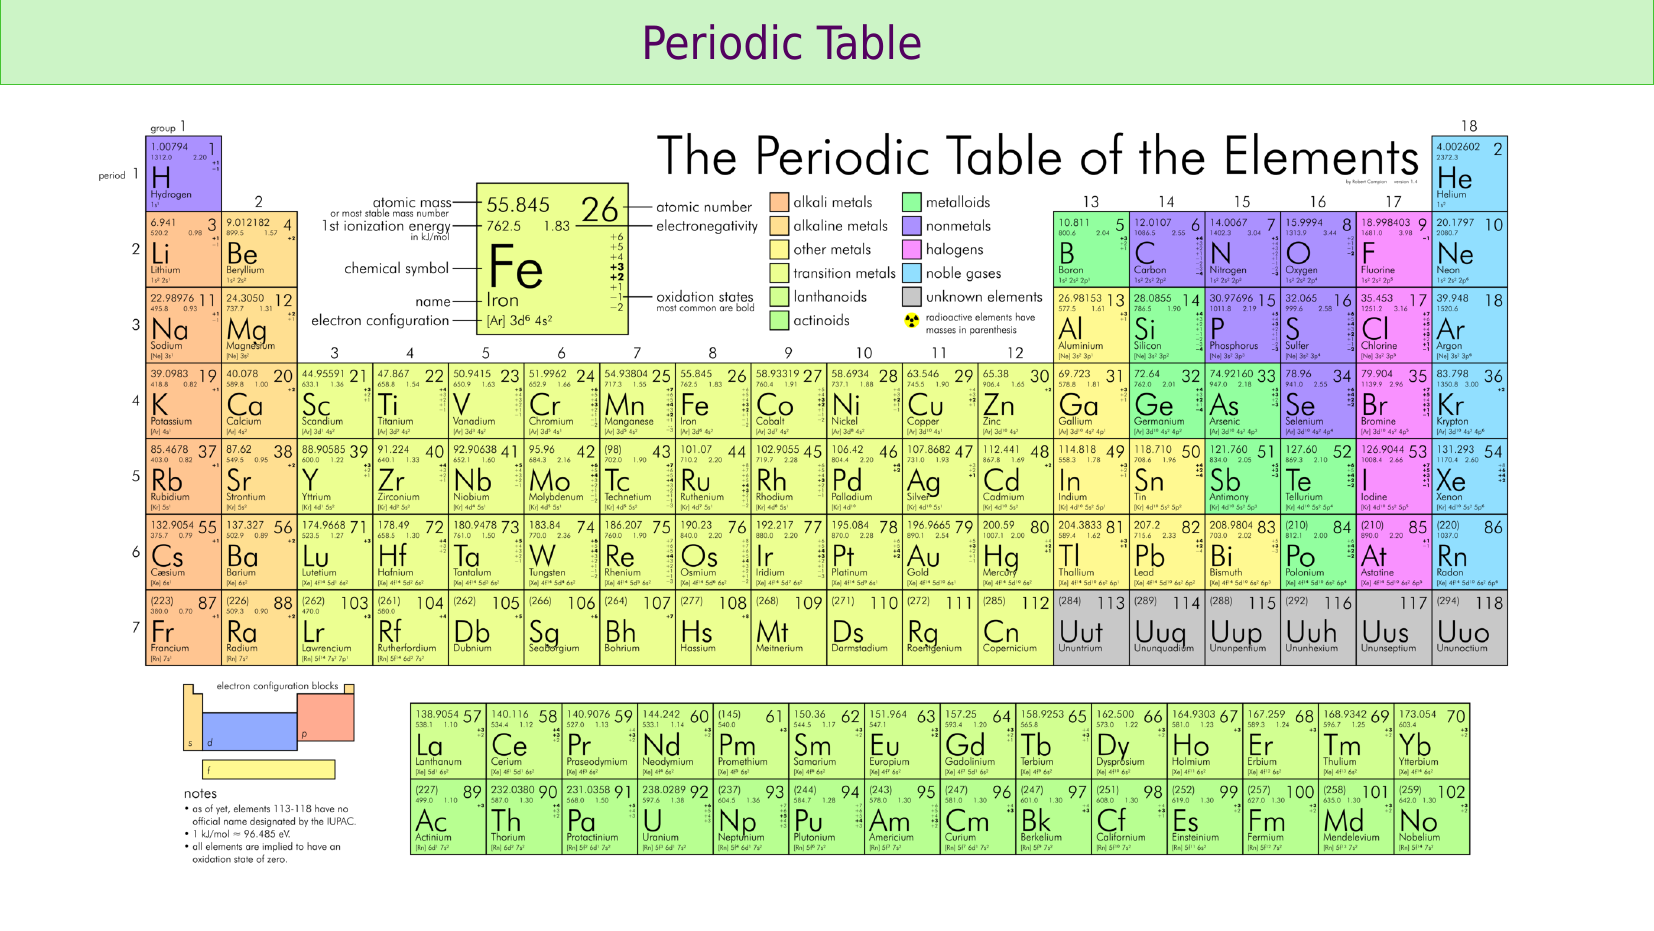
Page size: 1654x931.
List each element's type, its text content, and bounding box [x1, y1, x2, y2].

text_box [0, 0, 1654, 85]
text_box Periodic Table [626, 9, 951, 78]
picture [51, 101, 1564, 911]
